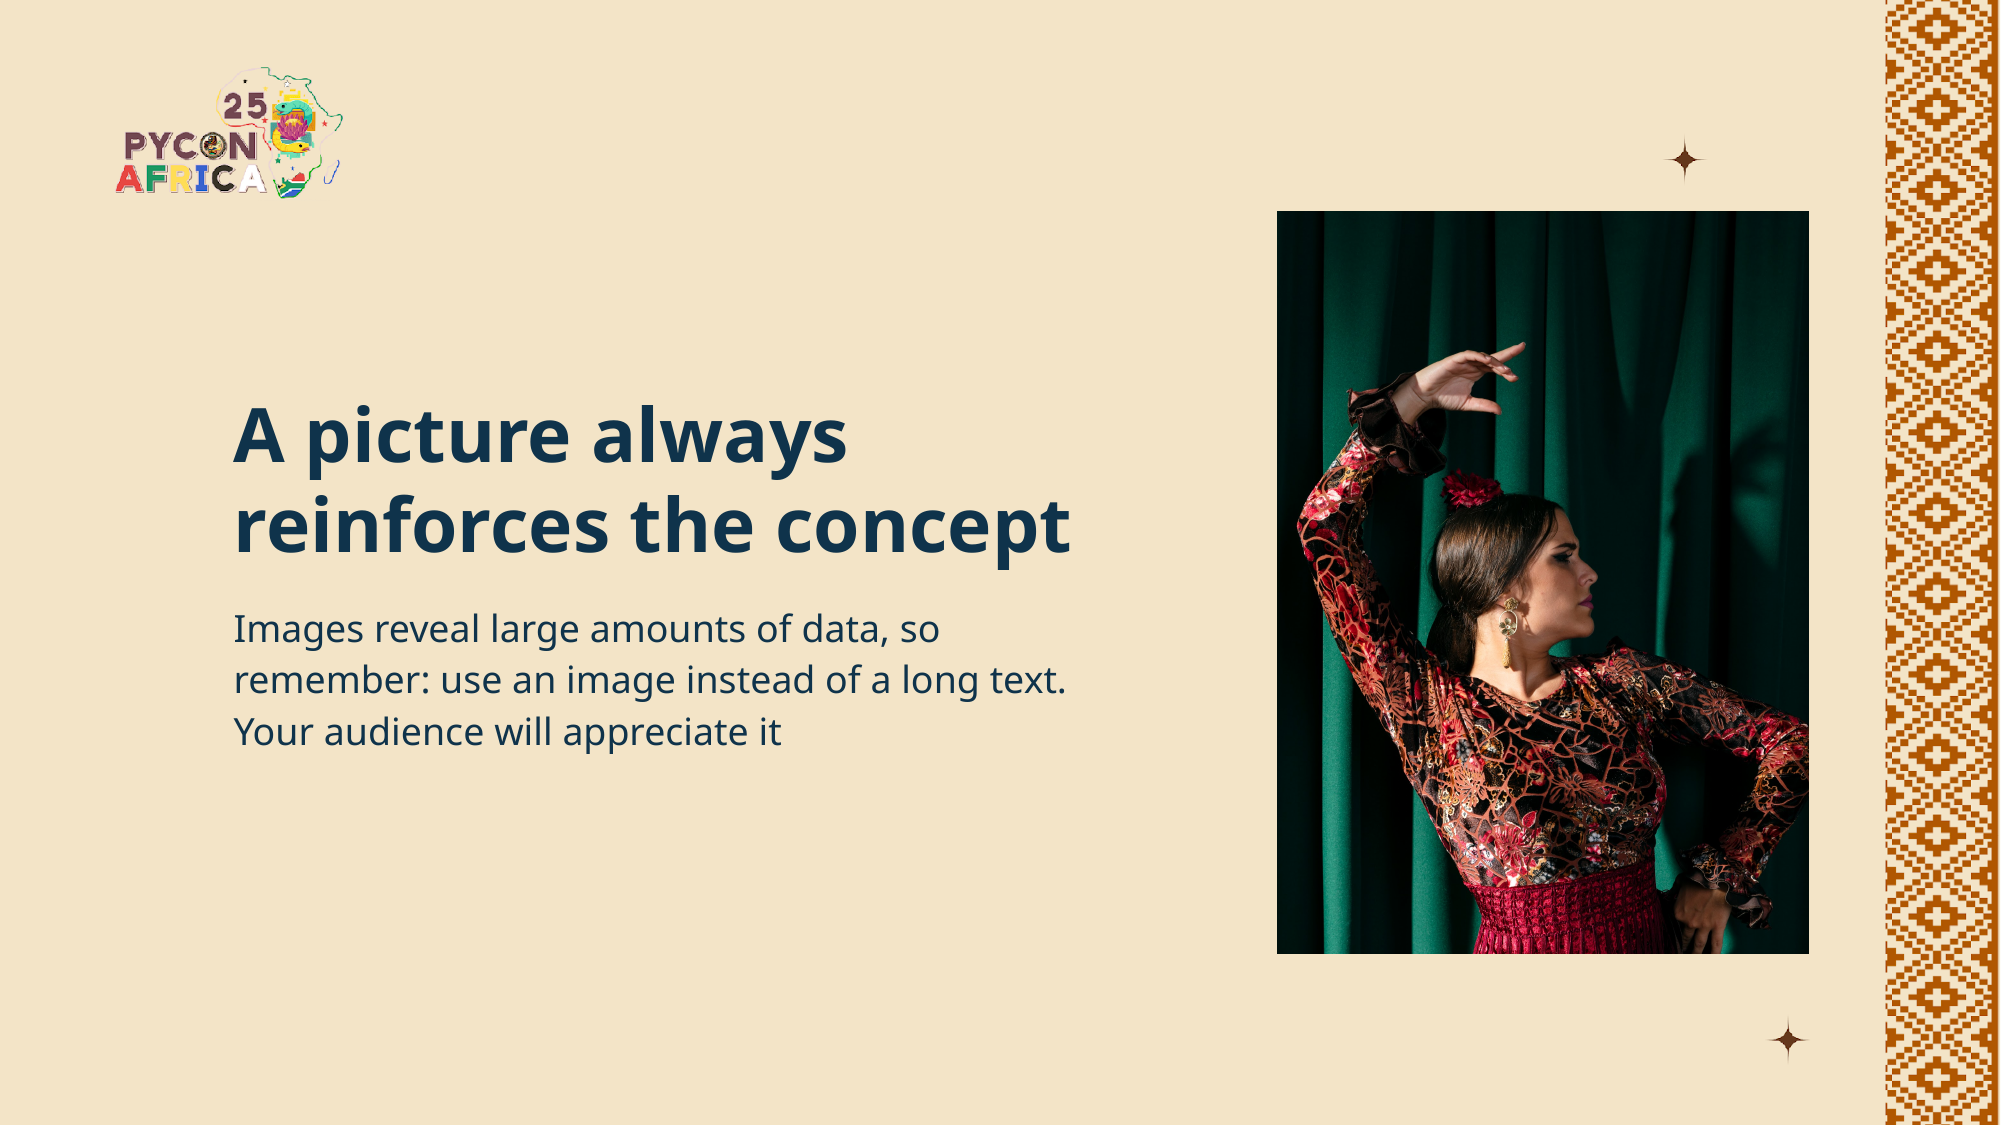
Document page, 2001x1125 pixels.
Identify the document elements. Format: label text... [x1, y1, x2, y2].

text_box A picture always reinforces the concept [218, 412, 1093, 582]
picture [0, 0, 2001, 1125]
text_box Images reveal large amounts of data, so remember: use an image instead of a long text. Your audience will appreciate it [218, 582, 1093, 754]
